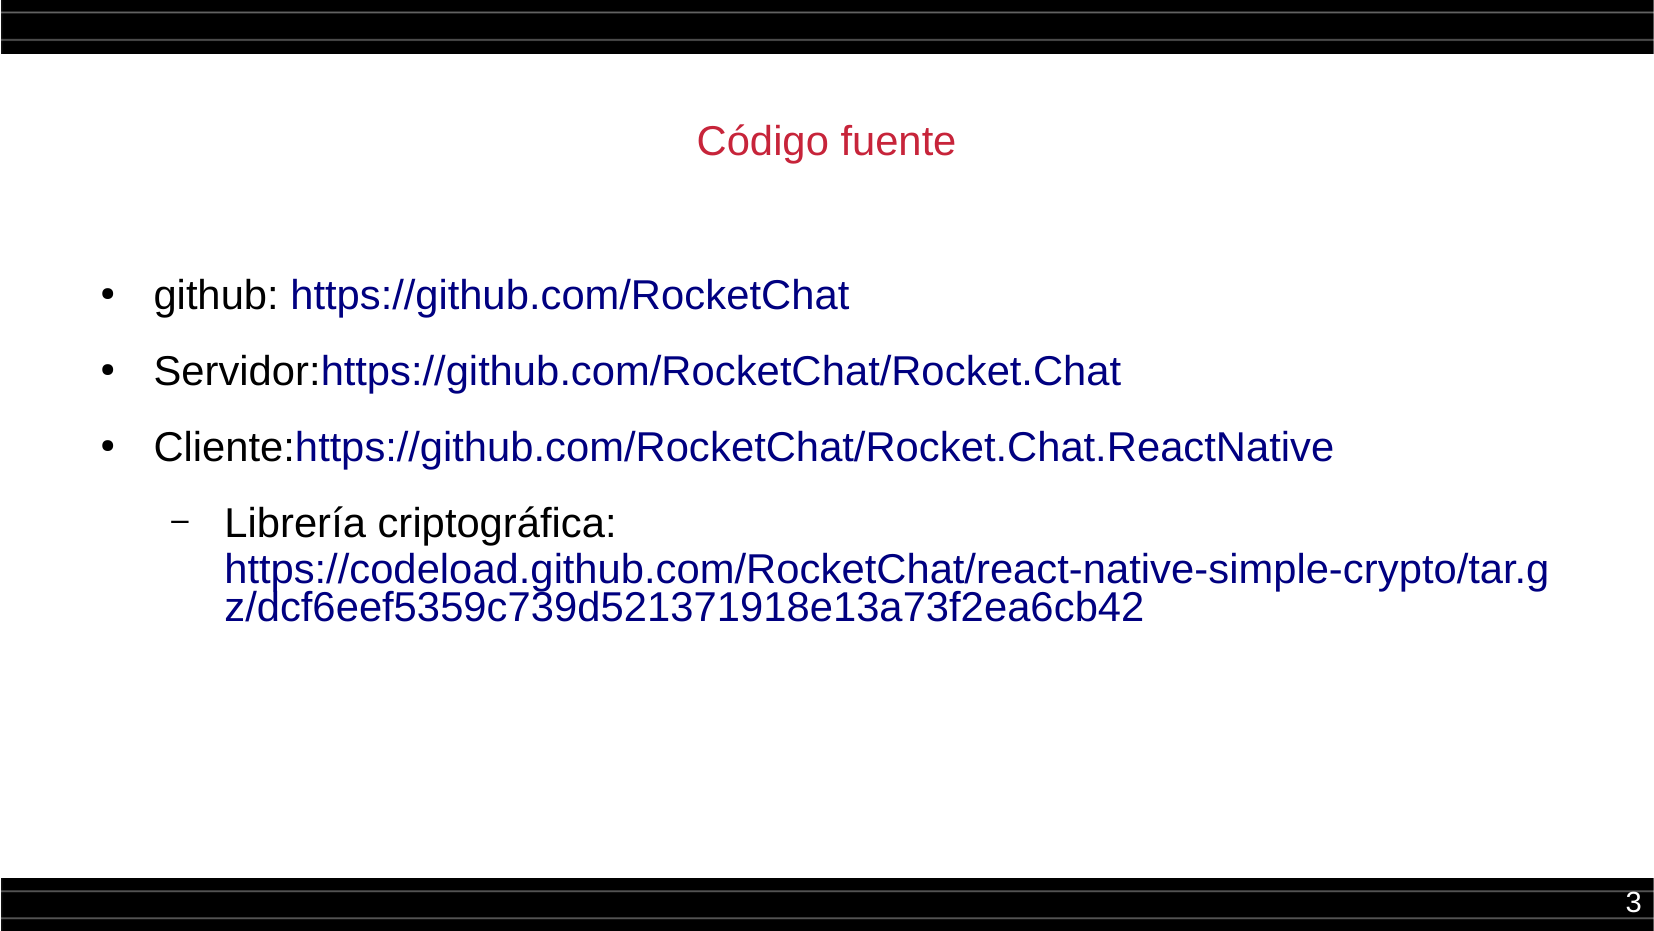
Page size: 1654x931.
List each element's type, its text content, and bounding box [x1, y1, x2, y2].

list github: https://github.com/RocketChat Servidor:https://github.com/RocketChat/Rocket.Chat Cliente:https://github.com/RocketChat/Rocket.Chat.ReactNative Librería criptográfica: https://codeload.github.com/RocketChat/react-native-simple-crypto/tar.gz/dcf6eef5359c739d521371918e13a73f2ea6cb42 [82, 271, 1571, 758]
picture [1, 0, 1654, 54]
title Código fuente [82, 92, 1571, 189]
picture [1, 878, 1654, 931]
